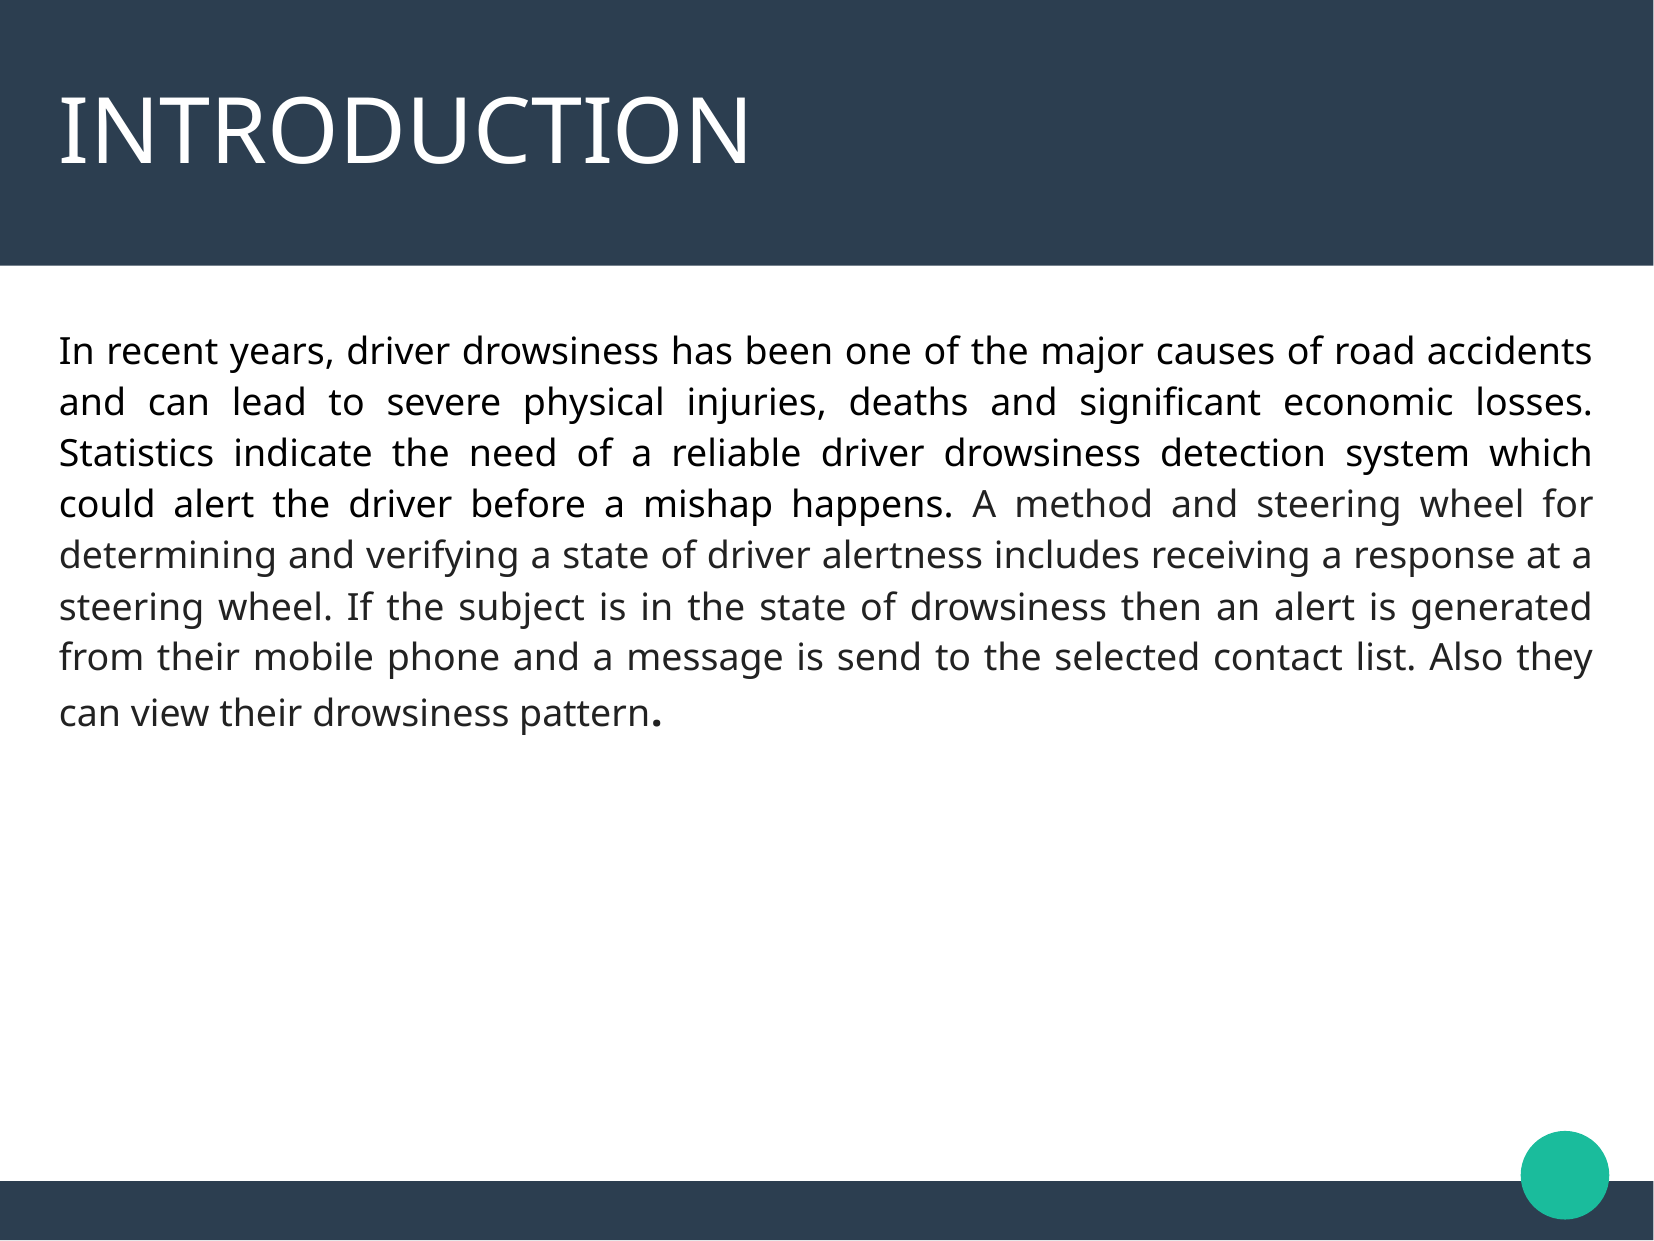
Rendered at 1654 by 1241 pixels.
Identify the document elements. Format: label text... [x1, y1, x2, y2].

title INTRODUCTION [59, 49, 1595, 207]
list In recent years, driver drowsiness has been one of the major causes of road accidents and can lead to severe physical injuries, deaths and significant economic losses. Statistics indicate the need of a reliable driver drowsiness detection system which could alert the driver before a mishap happens. A method and steering wheel for determining and verifying a state of driver alertness includes receiving a response at a steering wheel. If the subject is in the state of drowsiness then an alert is generated from their mobile phone and a message is send to the selected contact list. Also they can view their drowsiness pattern. [59, 324, 1595, 1152]
